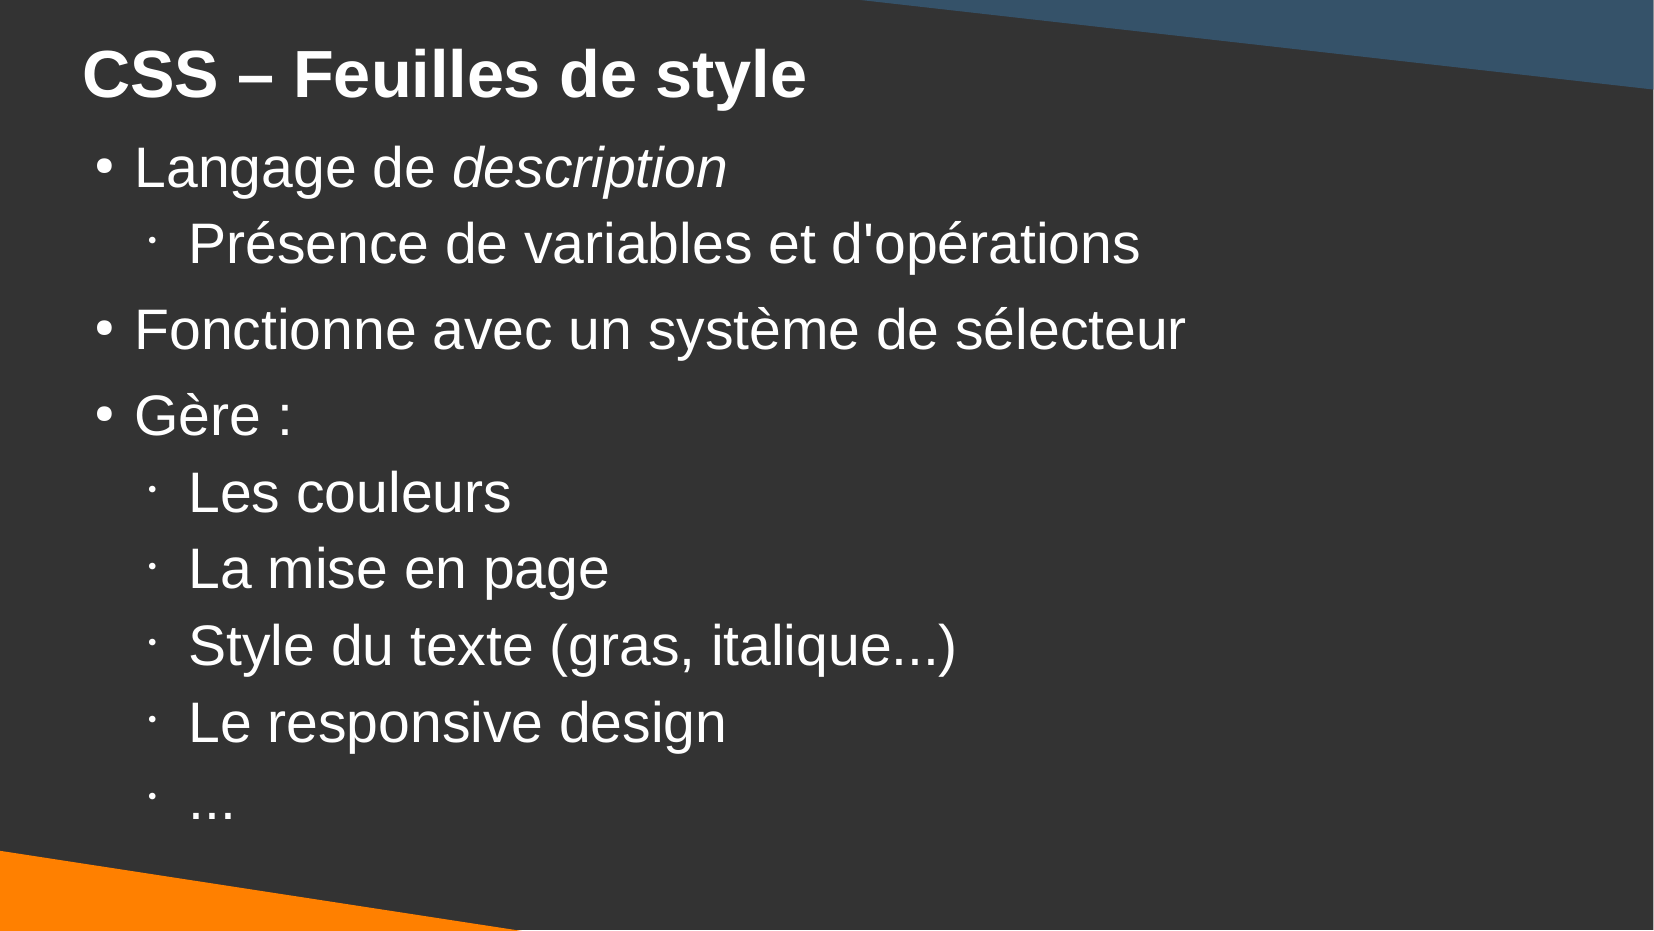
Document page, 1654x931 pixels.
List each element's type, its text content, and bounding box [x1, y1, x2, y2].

text_box [0, 850, 522, 931]
list Langage de description Présence de variables et d'opérations Fonctionne avec un système de sélecteur Gère : Les couleurs La mise en page Style du texte (gras, italique...) Le responsive design ... [80, 135, 1605, 839]
text_box [860, 0, 1654, 90]
title CSS – Feuilles de style [82, 37, 1571, 114]
